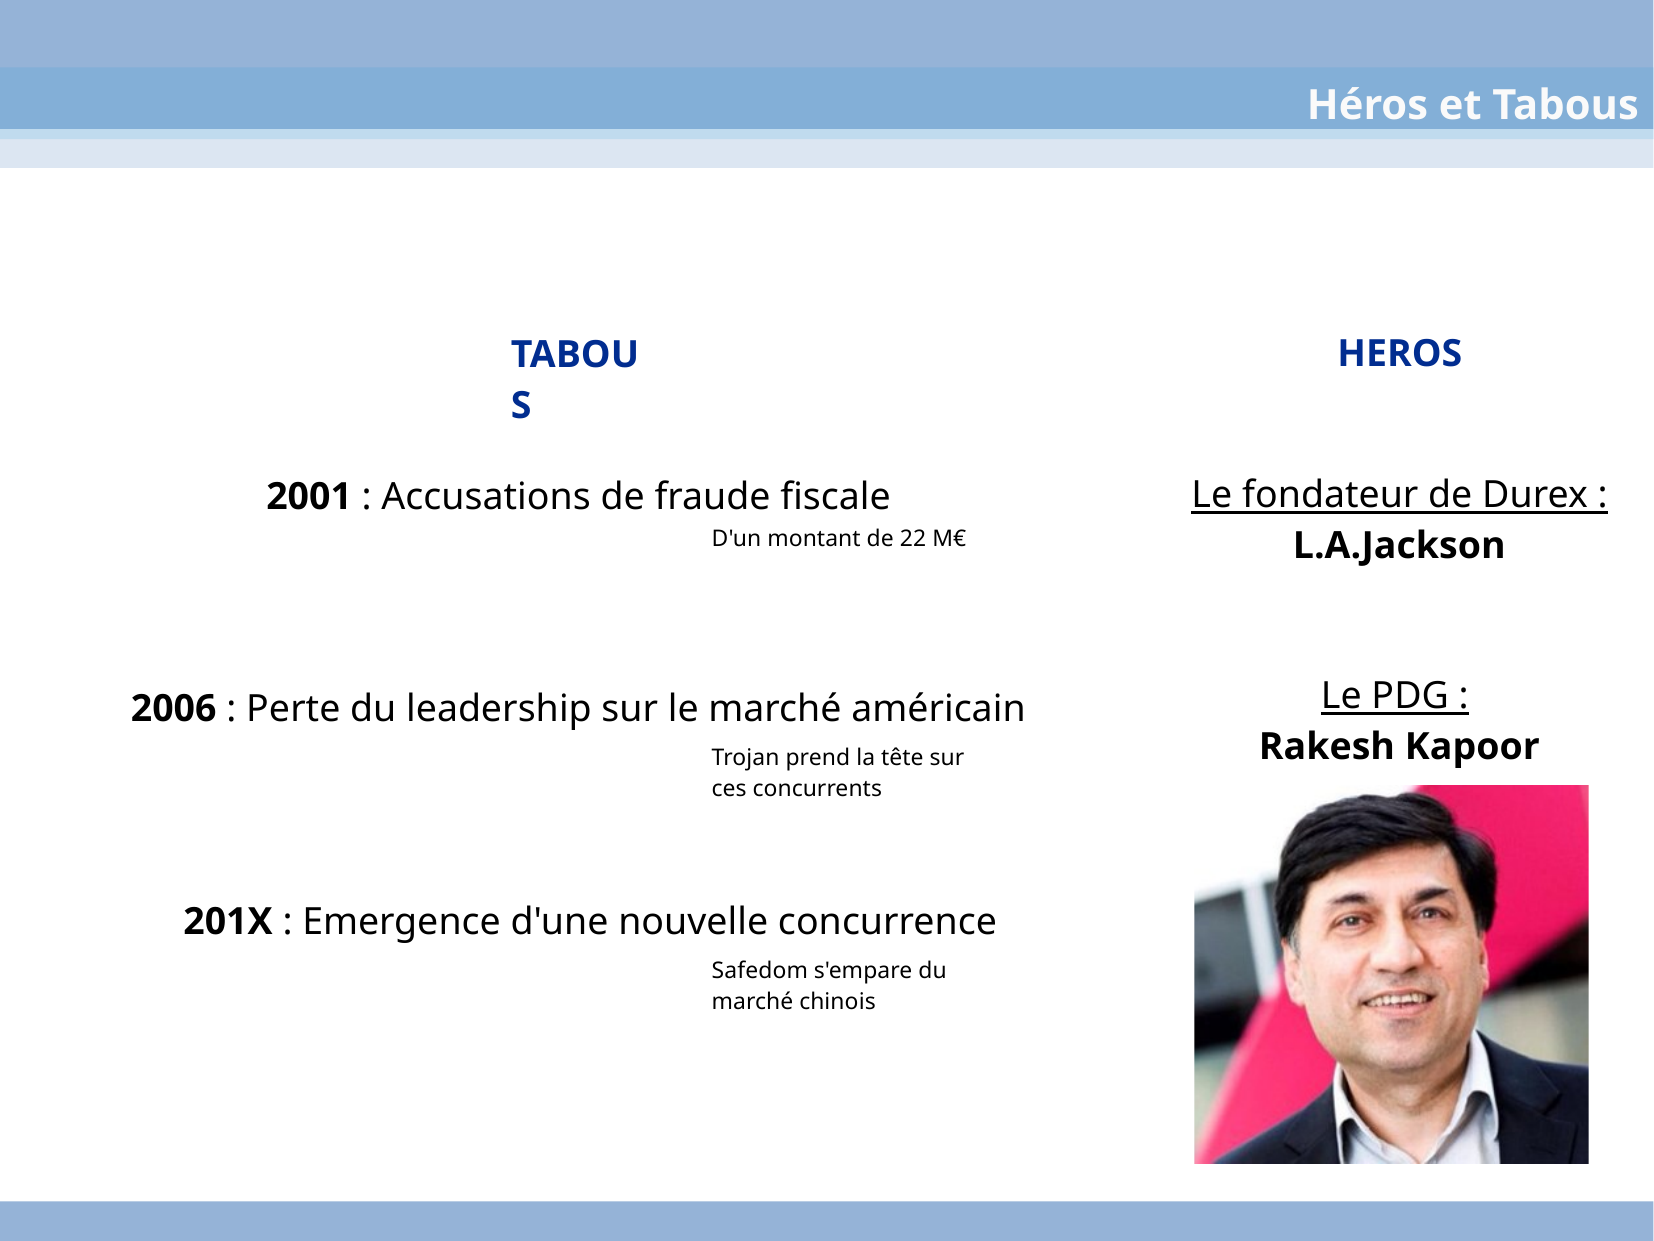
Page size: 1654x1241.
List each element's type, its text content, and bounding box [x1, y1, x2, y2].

text_box 201X : Emergence d'une nouvelle concurrence [106, 887, 1075, 947]
text_box 2001 : Accusations de fraude fiscale [94, 462, 1063, 522]
text_box D'un montant de 22 M€ [696, 514, 1004, 557]
text_box Trojan prend la tête sur ces concurrents [696, 733, 1004, 804]
text_box Safedom s'empare du marché chinois [696, 946, 1004, 1016]
text_box [0, 130, 1654, 168]
text_box TABOUS [496, 320, 674, 380]
text_box [0, 0, 1654, 67]
text_box [0, 1201, 1654, 1241]
picture [1194, 785, 1589, 1164]
text_box 2006 : Perte du leadership sur le marché américain [94, 674, 1063, 734]
text_box Héros et Tabous [0, 67, 1654, 130]
text_box HEROS [1322, 318, 1501, 379]
text_box Le PDG : Rakesh Kapoor [1192, 661, 1607, 768]
text_box Le fondateur de Durex : L.A.Jackson [1157, 460, 1642, 567]
